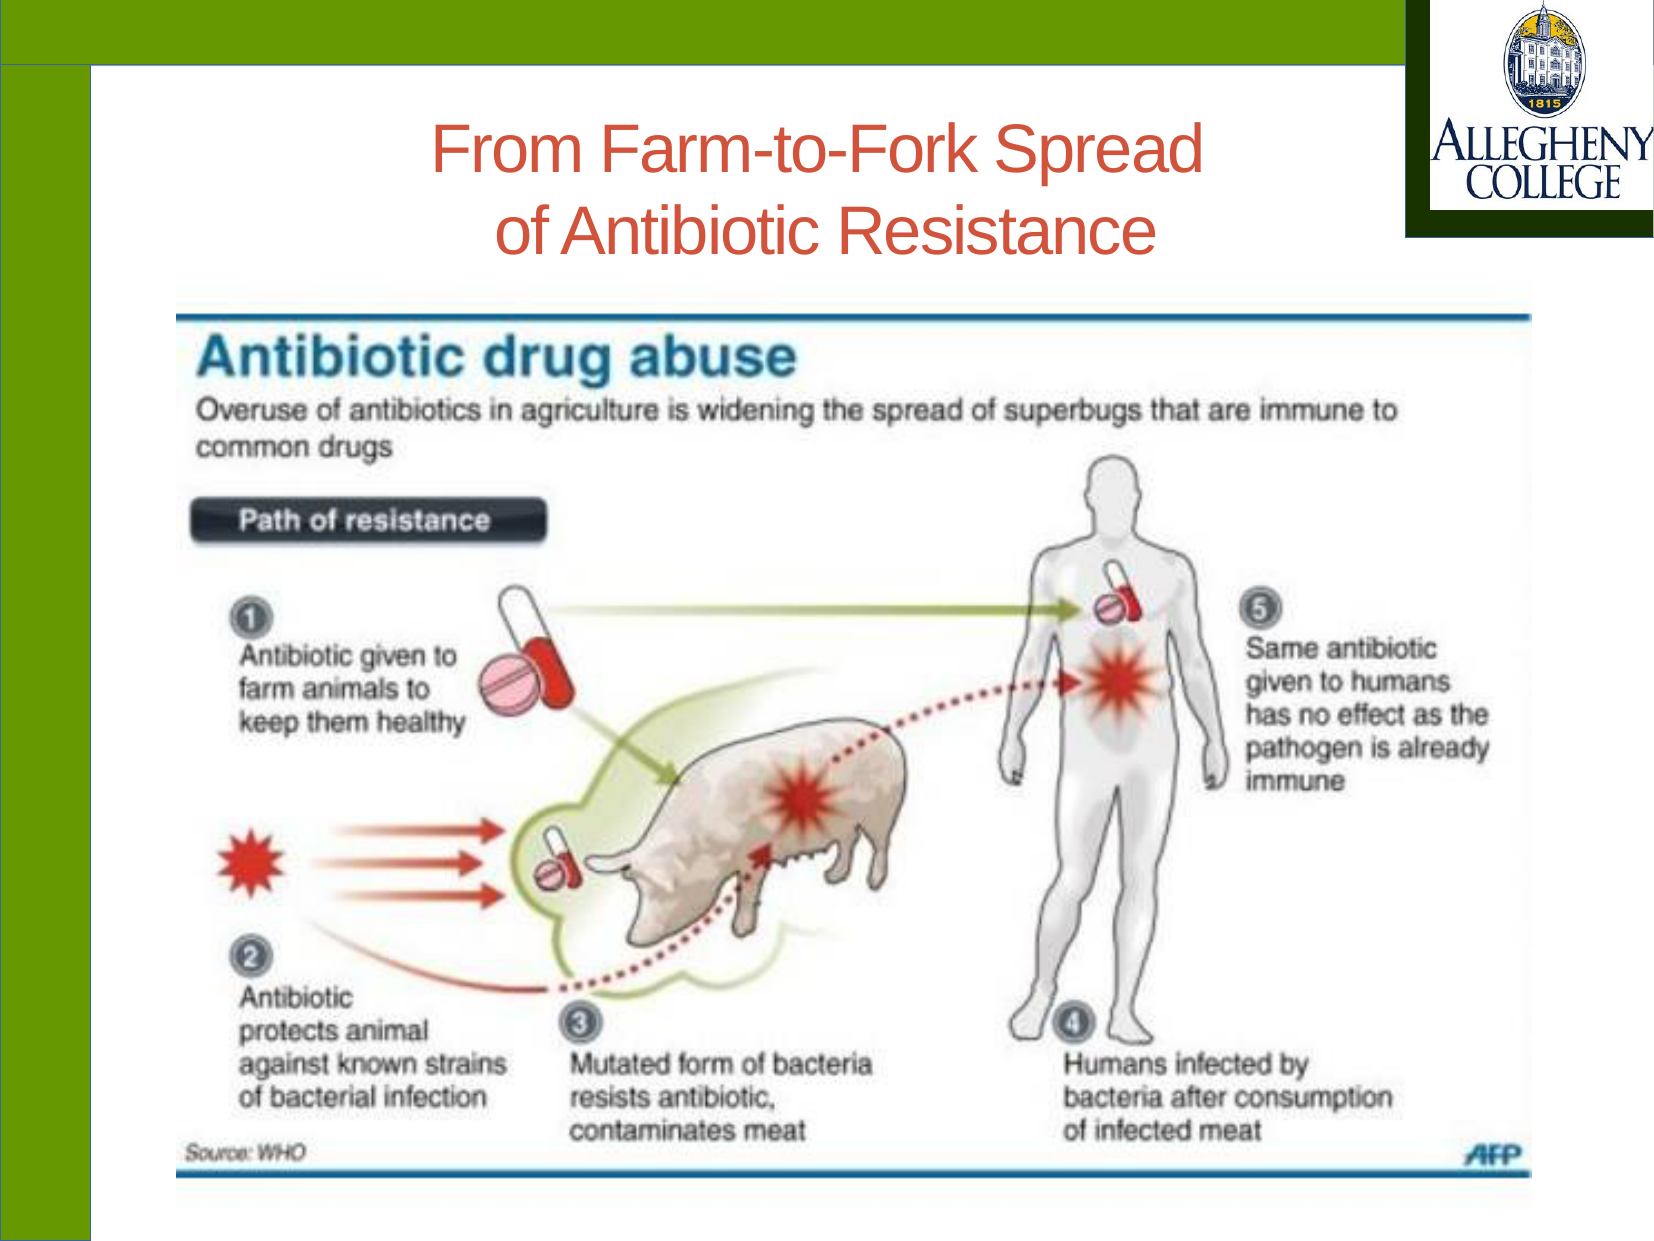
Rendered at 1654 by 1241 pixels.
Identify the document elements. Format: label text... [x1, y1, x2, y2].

picture [1430, 0, 1654, 210]
picture [91, 238, 1654, 1241]
title From Farm-to-Fork Spread of Antibiotic Resistance [91, 96, 1571, 276]
text_box [0, 0, 1654, 1241]
